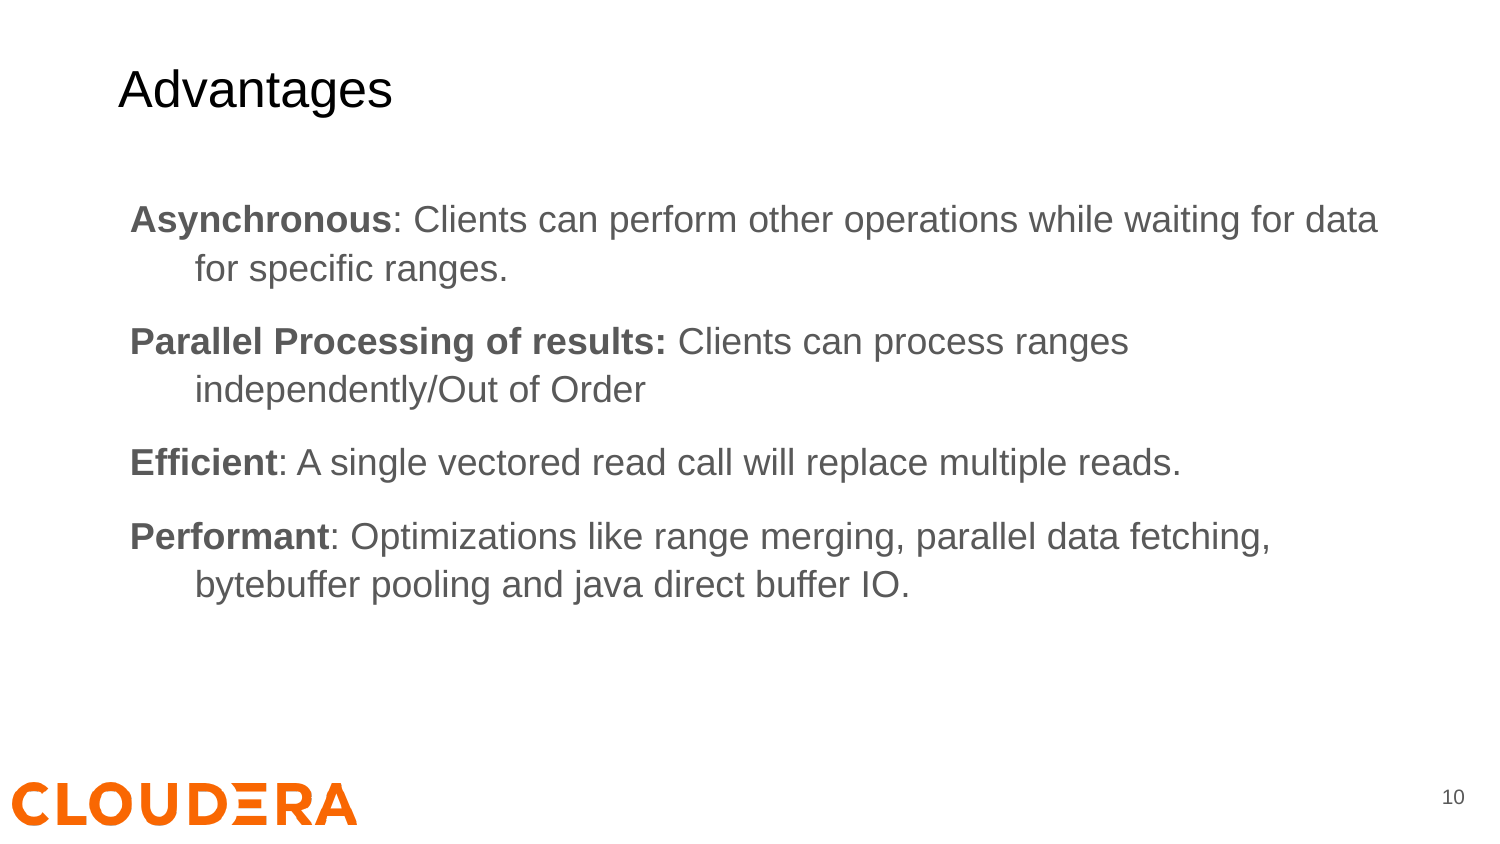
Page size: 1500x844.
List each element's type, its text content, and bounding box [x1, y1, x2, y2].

list Asynchronous: Clients can perform other operations while waiting for data for specific ranges. Parallel Processing of results: Clients can process ranges independently/Out of Order Efficient: A single vectored read call will replace multiple reads. Performant: Optimizations like range merging, parallel data fetching, bytebuffer pooling and java direct buffer IO. [103, 209, 1397, 748]
slide_number <number> [1389, 764, 1480, 830]
title Advantages [103, 45, 1397, 209]
picture [12, 740, 357, 826]
